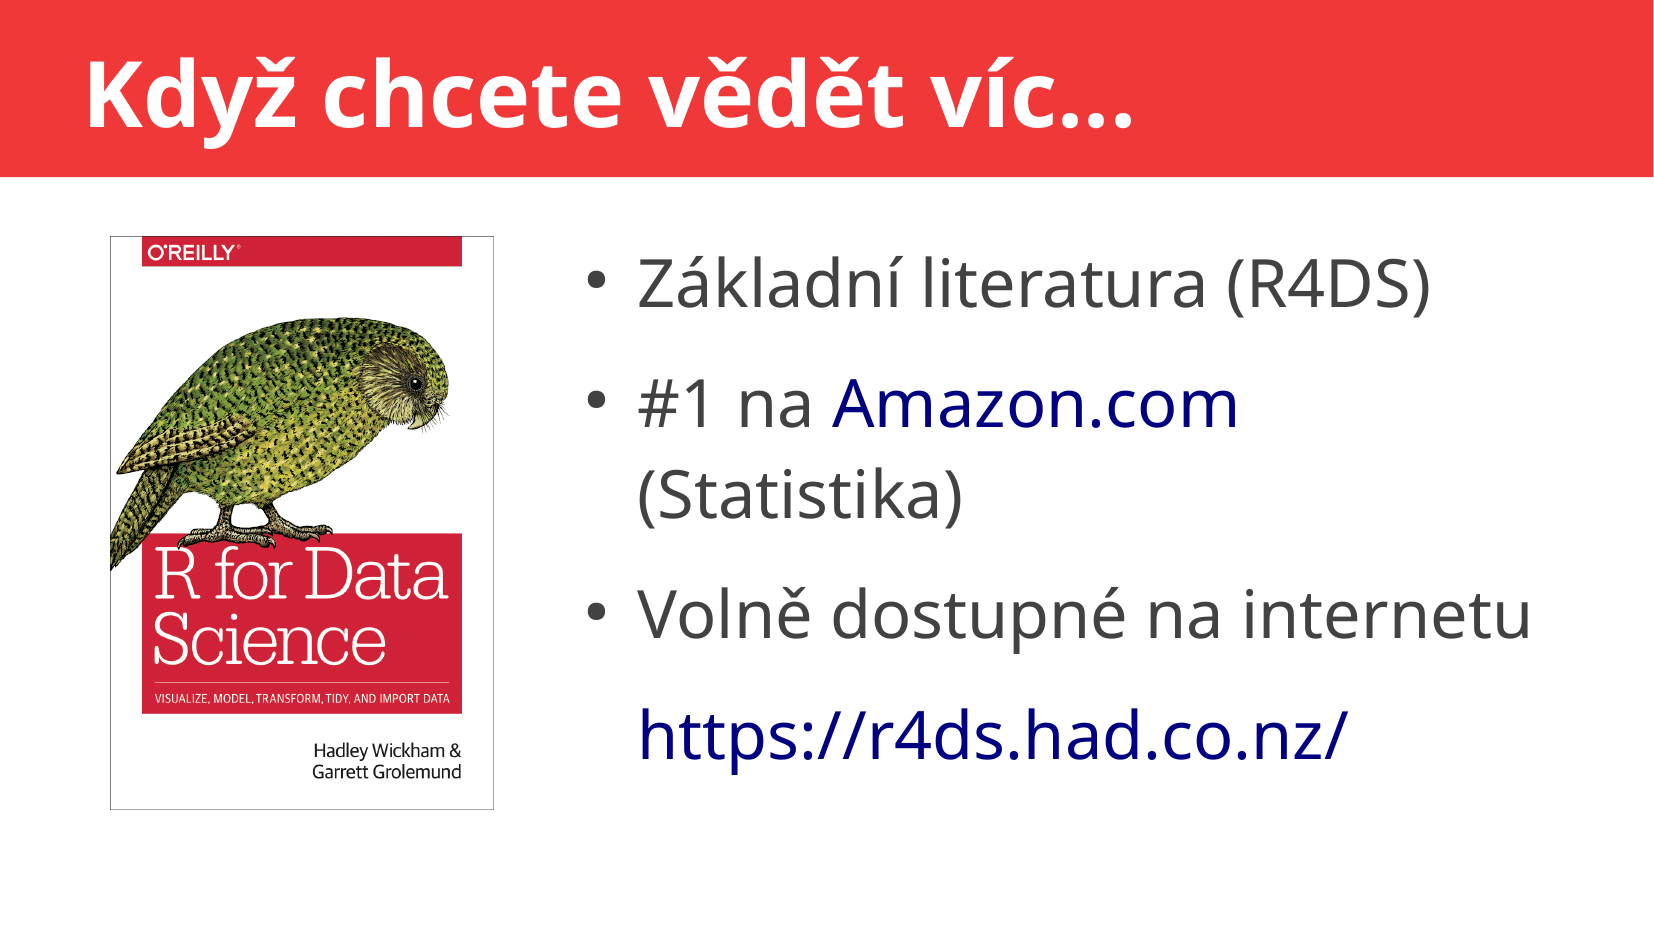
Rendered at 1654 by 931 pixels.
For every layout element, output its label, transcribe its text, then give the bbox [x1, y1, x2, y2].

list Základní literatura (R4DS) #1 na Amazon.com (Statistika) Volně dostupné na internetu https://r4ds.had.co.nz/ [566, 236, 1564, 810]
title Když chcete vědět víc... [82, 14, 1571, 171]
picture [110, 236, 494, 810]
